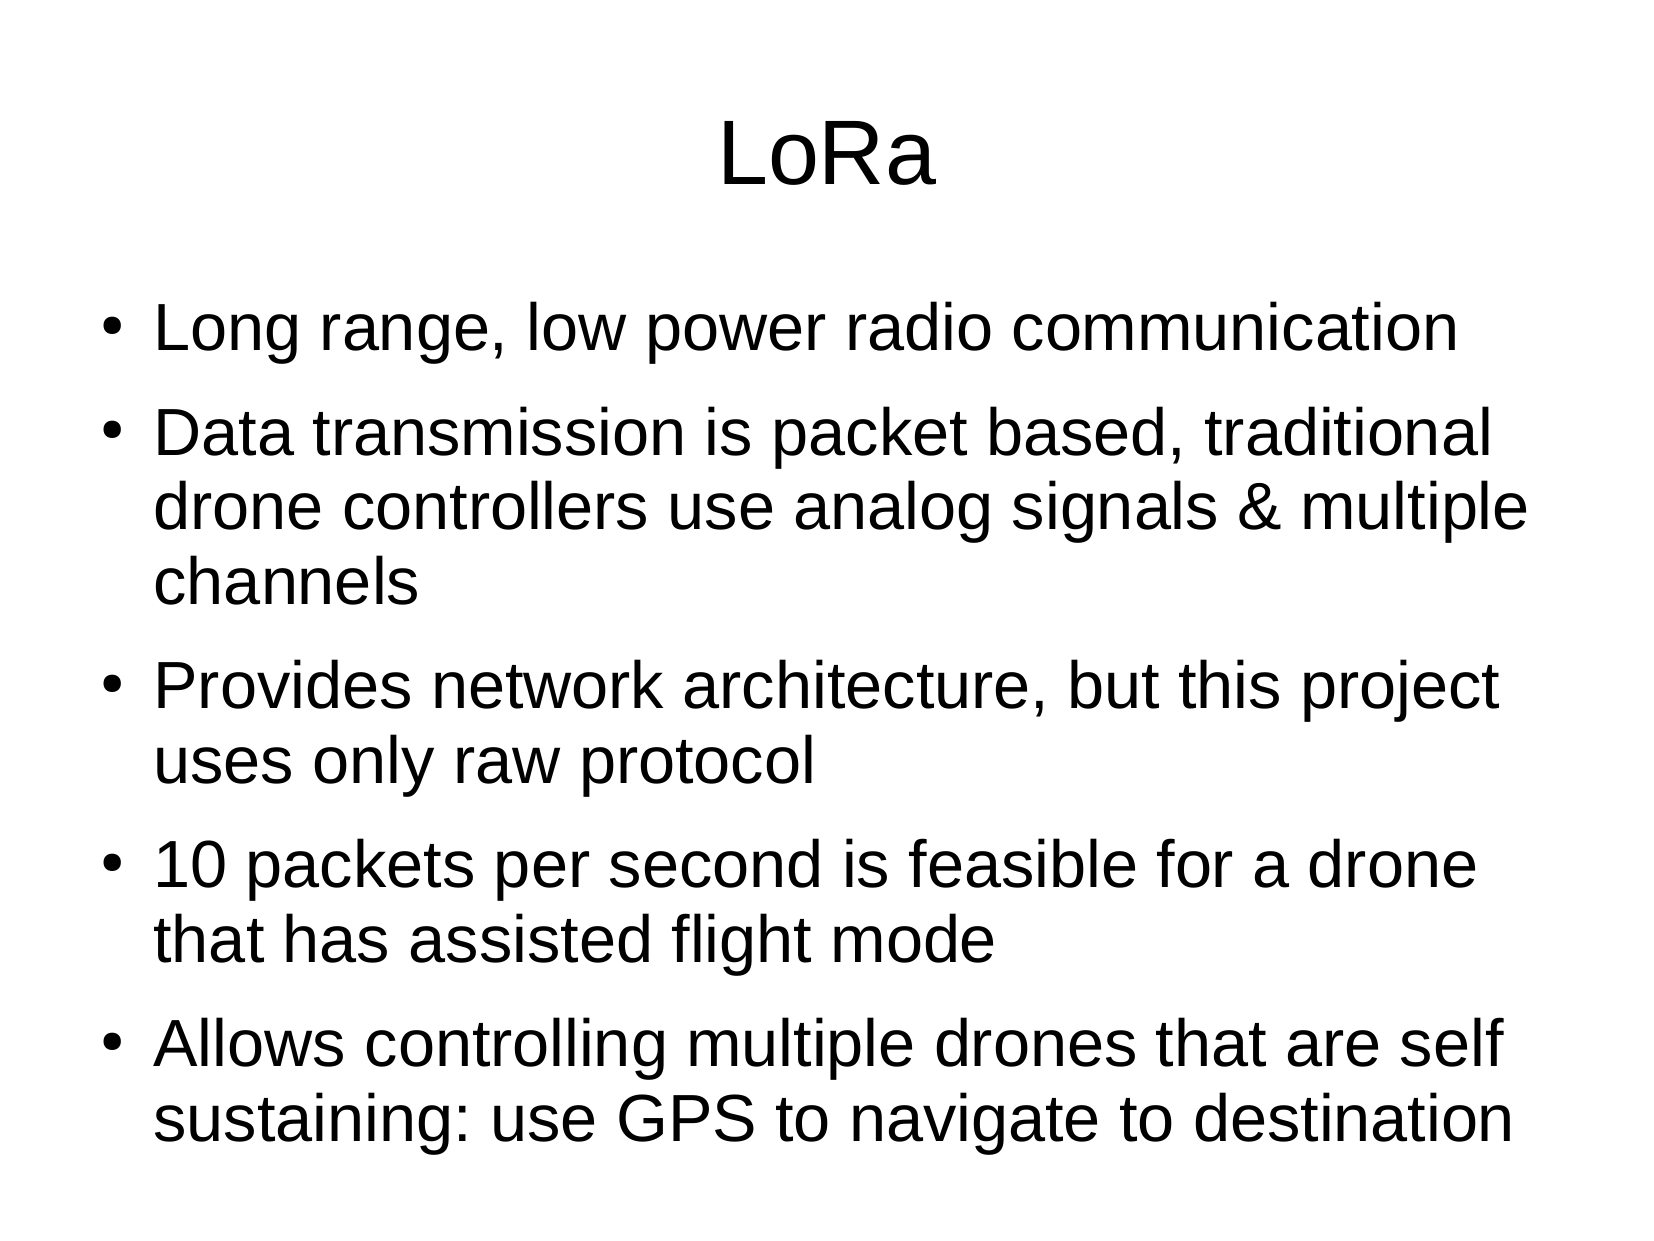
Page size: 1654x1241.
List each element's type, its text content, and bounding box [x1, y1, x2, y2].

title LoRa [82, 49, 1571, 257]
list Long range, low power radio communication Data transmission is packet based, traditional drone controllers use analog signals & multiple channels Provides network architecture, but this project uses only raw protocol 10 packets per second is feasible for a drone that has assisted flight mode Allows controlling multiple drones that are self sustaining: use GPS to navigate to destination [82, 290, 1571, 1186]
